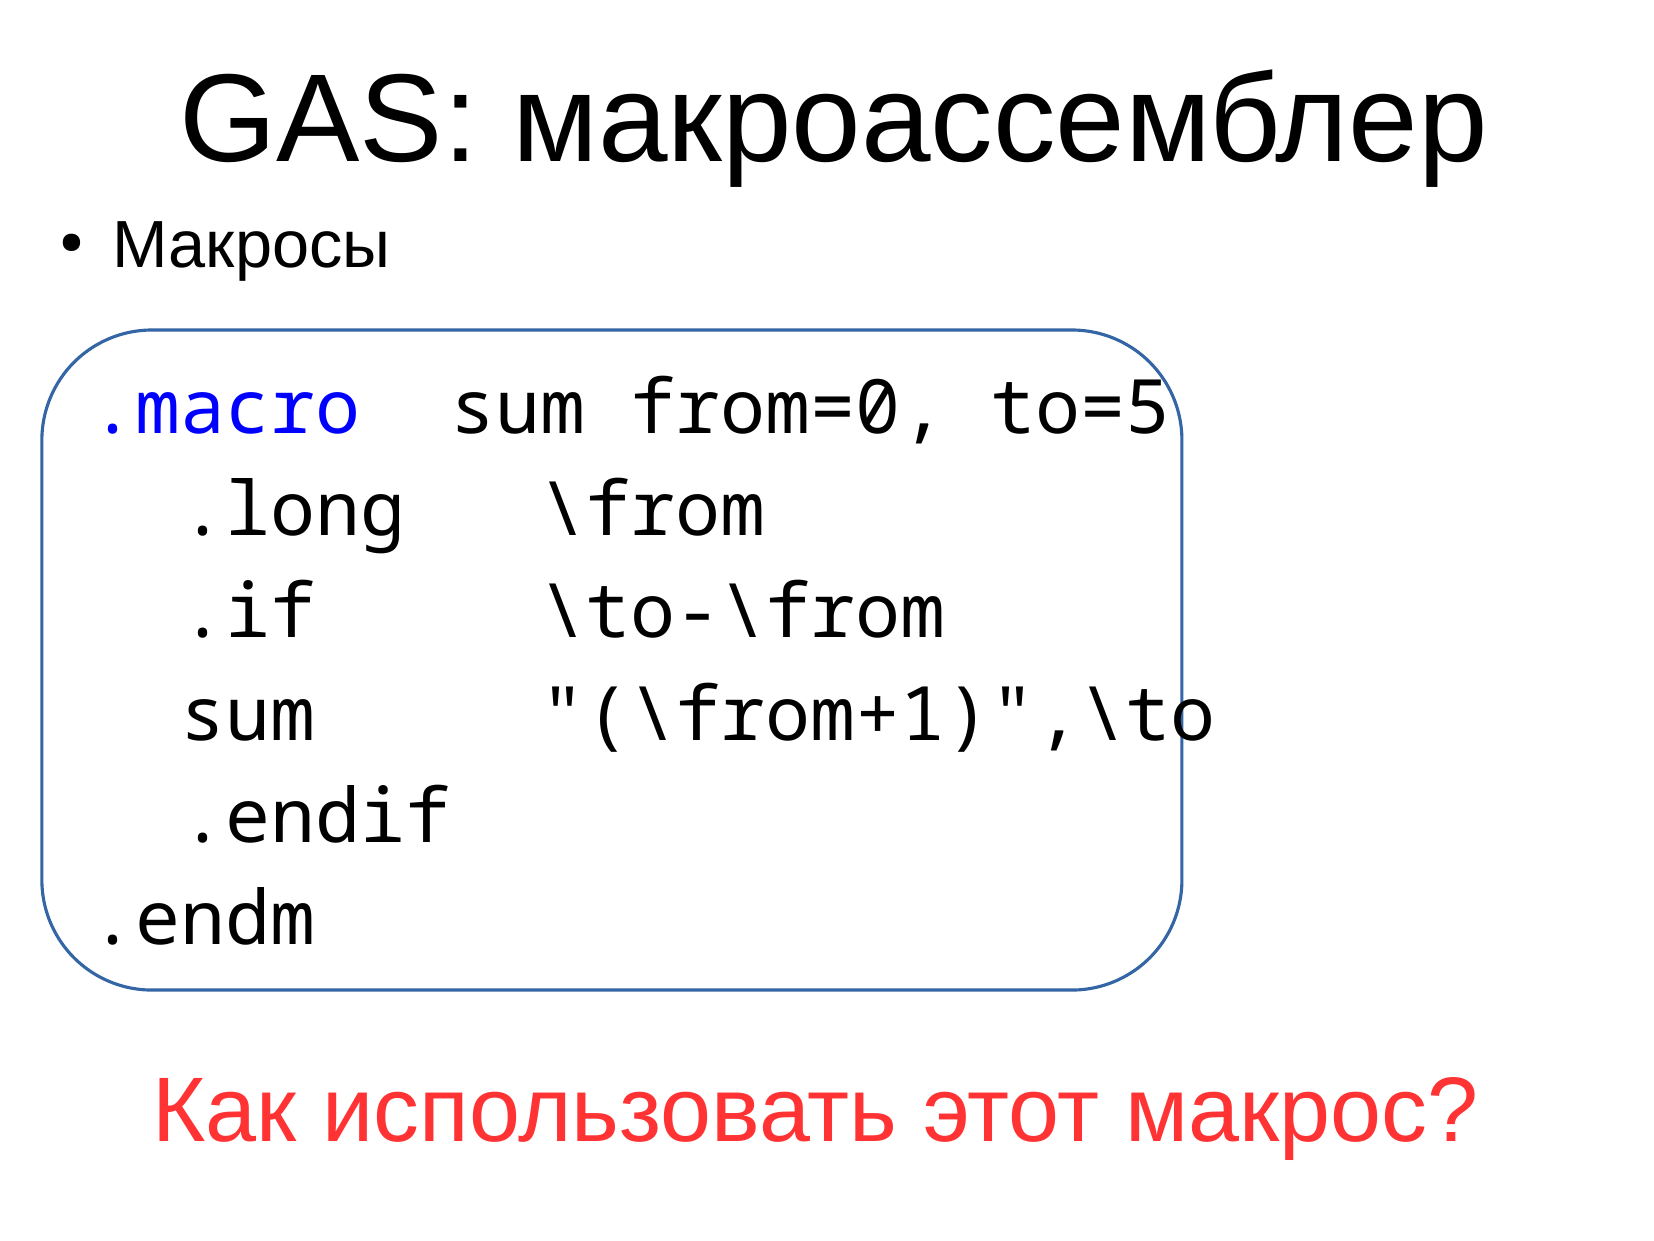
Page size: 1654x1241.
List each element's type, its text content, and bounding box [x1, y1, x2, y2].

text_box .macro sum from=0, to=5 .long \from .if \to-\from sum "(\from+1)",\to .endif .endm [41, 330, 1182, 991]
list Макросы [41, 207, 1531, 328]
title GAS: макроассемблер [90, 30, 1579, 208]
title Как использовать этот макрос? [71, 1035, 1561, 1186]
